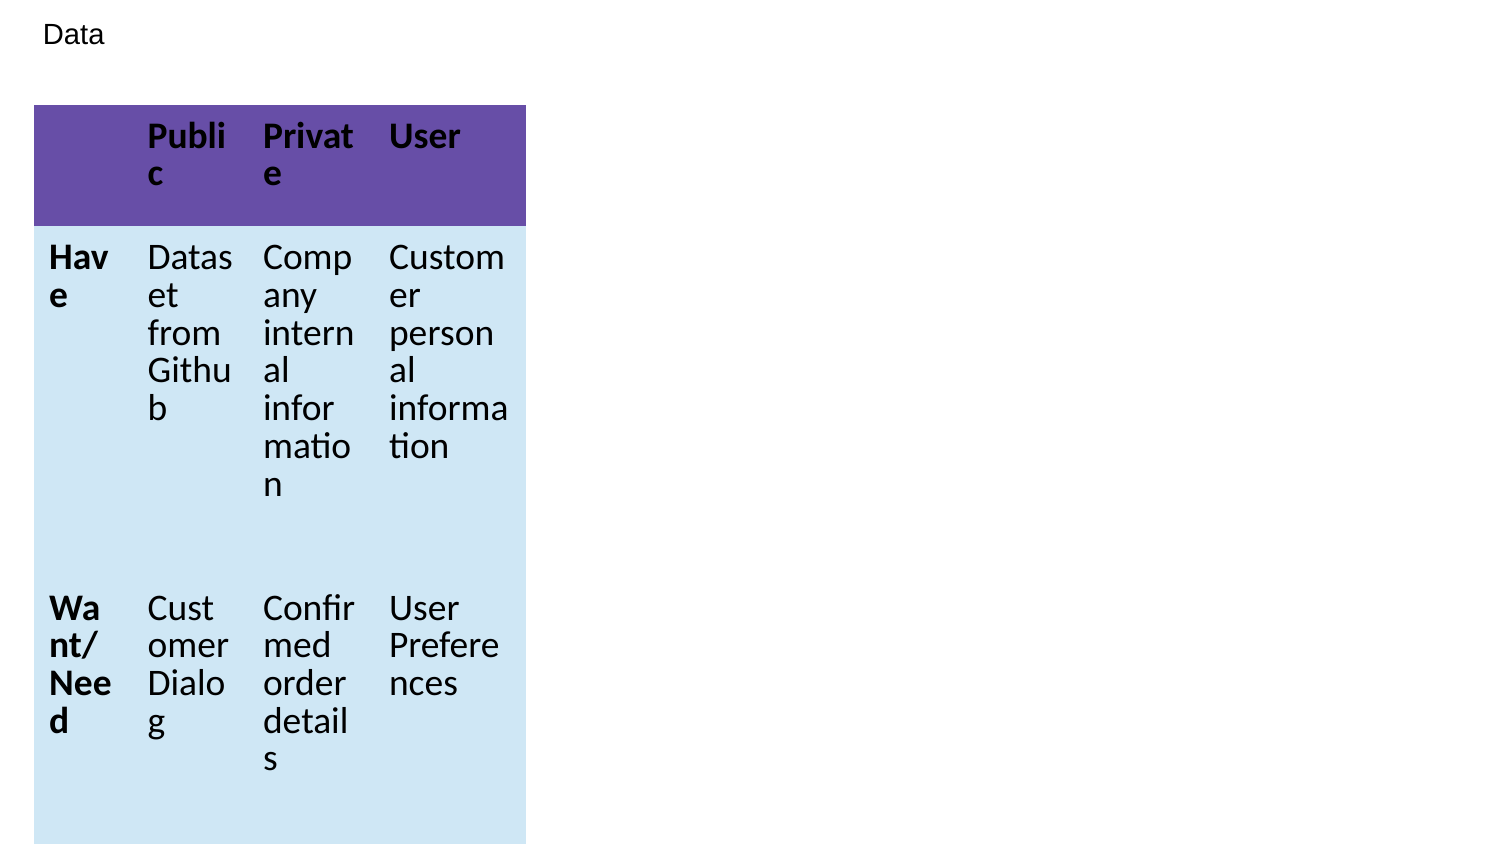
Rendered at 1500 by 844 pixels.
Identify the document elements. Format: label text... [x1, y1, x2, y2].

table_cell Confirmed order details [248, 577, 374, 844]
table_cell Company internal information [248, 226, 374, 577]
table_cell Want/Need [34, 577, 133, 844]
table_cell Customer personal information [374, 226, 526, 577]
table_header Private [248, 105, 374, 226]
table_cell Customer Dialog [133, 577, 248, 844]
table_header [34, 105, 133, 226]
table_cell User Preferences [374, 577, 526, 844]
table_header Public [133, 105, 248, 226]
table_header User [374, 105, 526, 226]
table_cell Have [34, 226, 133, 577]
table_cell Dataset from Github [133, 226, 248, 577]
title Data [19, 0, 1418, 105]
